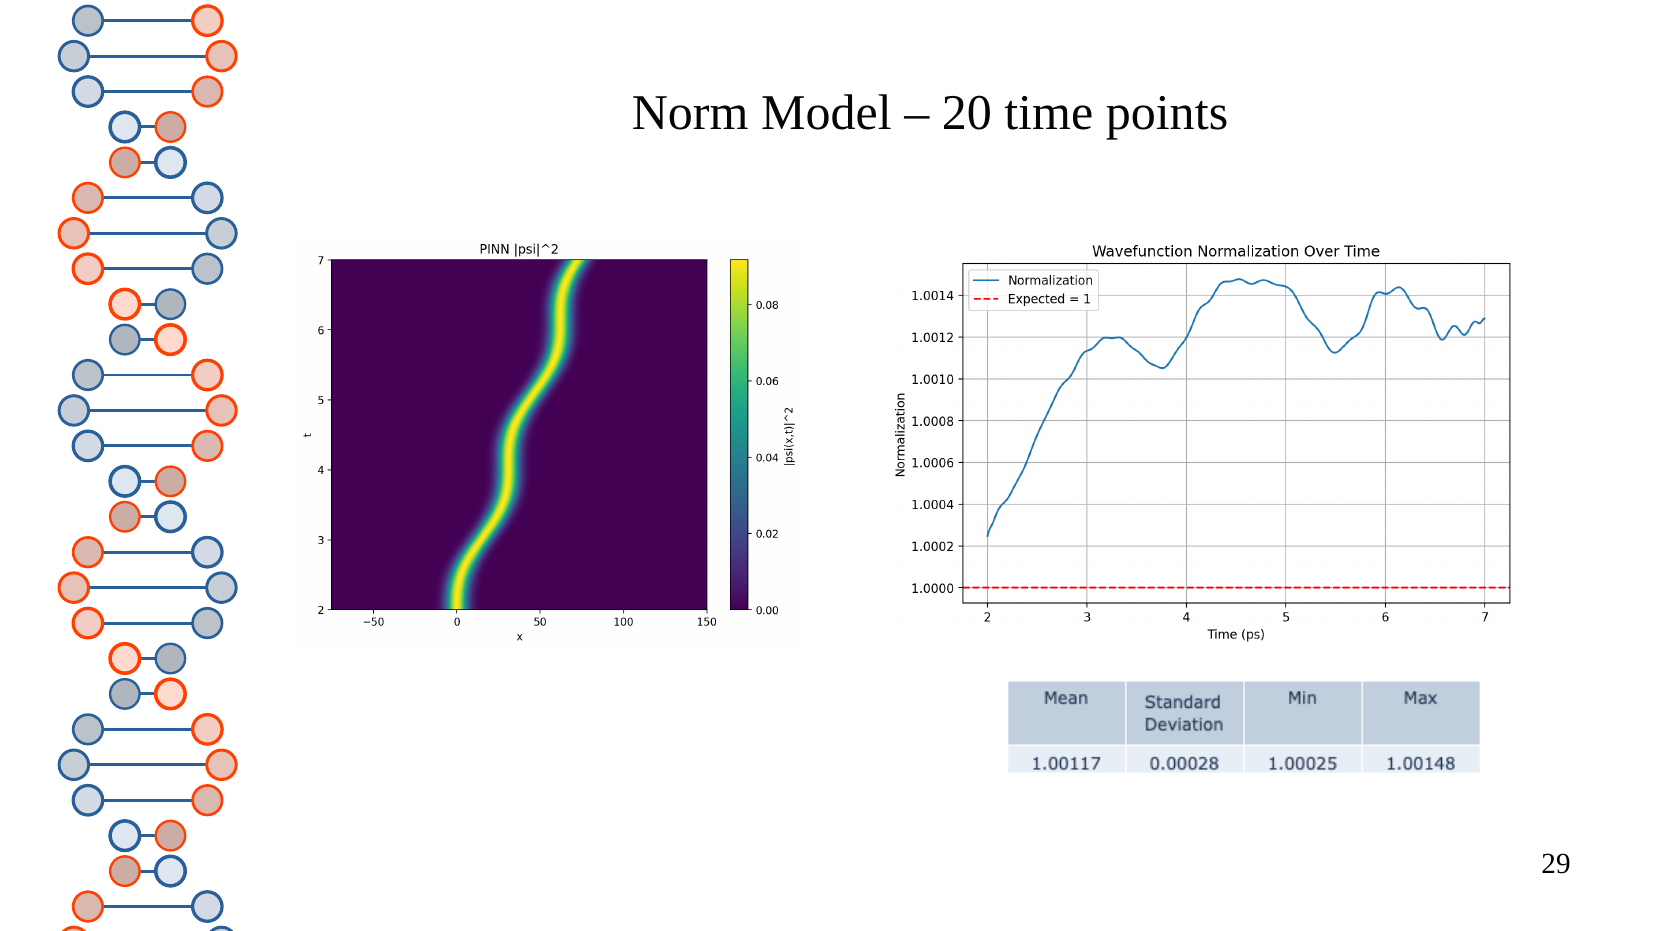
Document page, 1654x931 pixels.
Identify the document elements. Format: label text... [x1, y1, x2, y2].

picture [885, 236, 1518, 650]
title Norm Model – 20 time points [265, 35, 1595, 189]
picture [996, 665, 1498, 795]
picture [295, 236, 801, 650]
